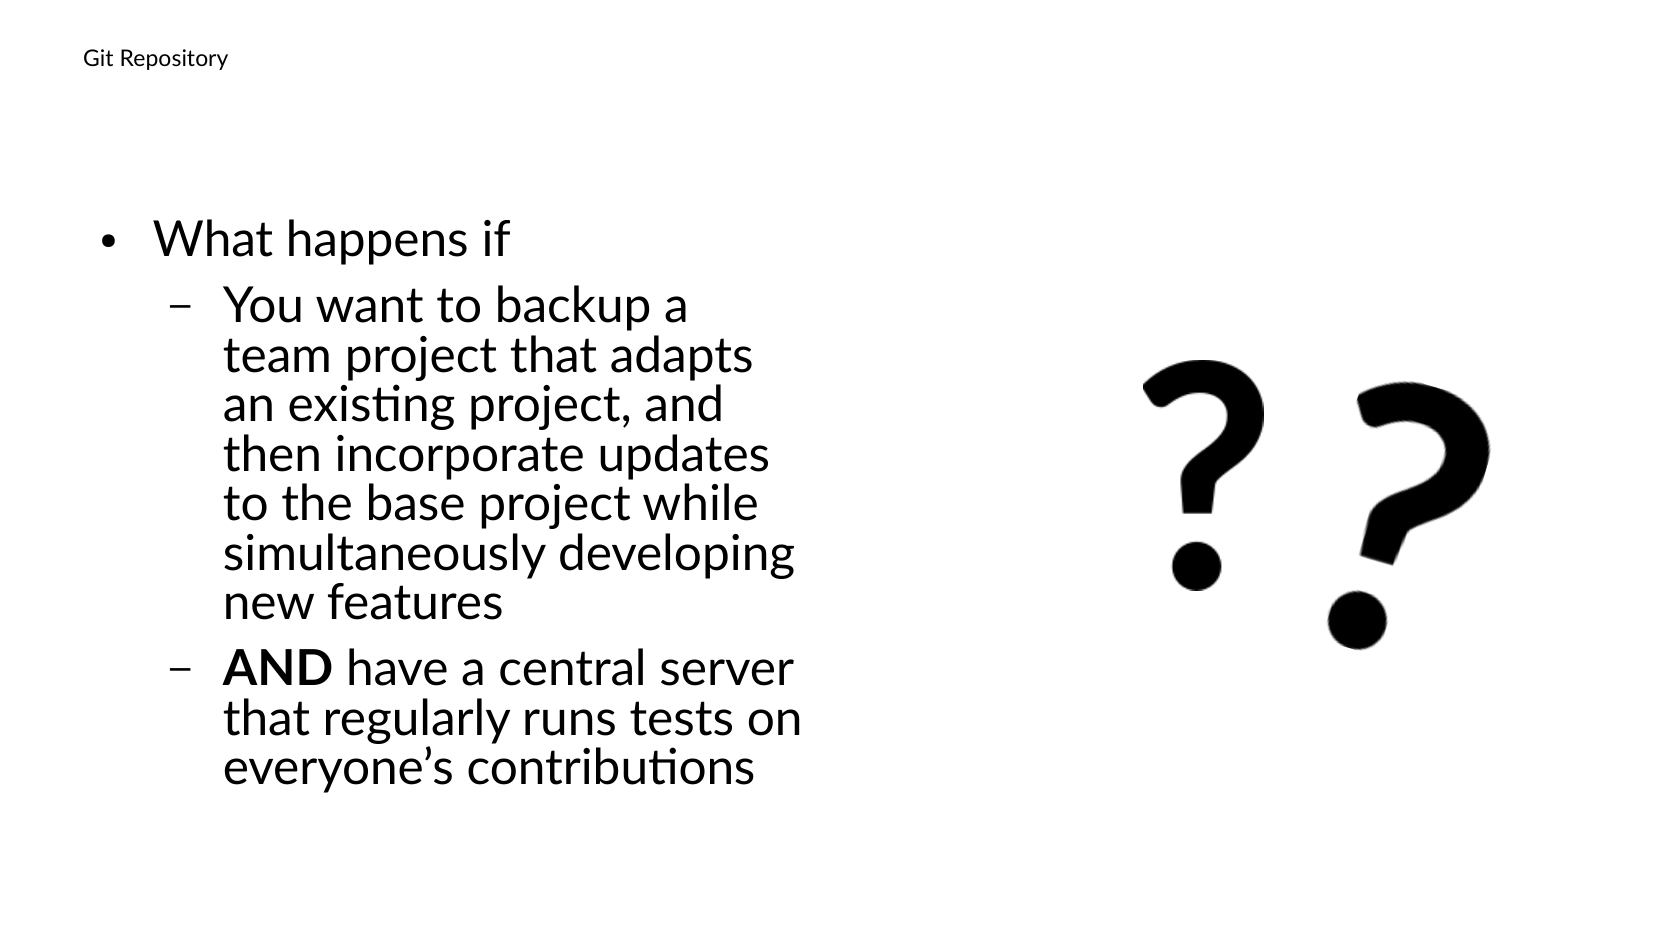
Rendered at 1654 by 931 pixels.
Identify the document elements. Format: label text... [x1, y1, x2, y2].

picture [1287, 366, 1505, 671]
list What happens if You want to backup a team project that adapts an existing project, and then incorporate updates to the base project while simultaneously developing new features AND have a central server that regularly runs tests on everyone’s contributions [82, 217, 809, 839]
title Git Repository [83, 0, 1571, 119]
picture [1143, 360, 1264, 591]
